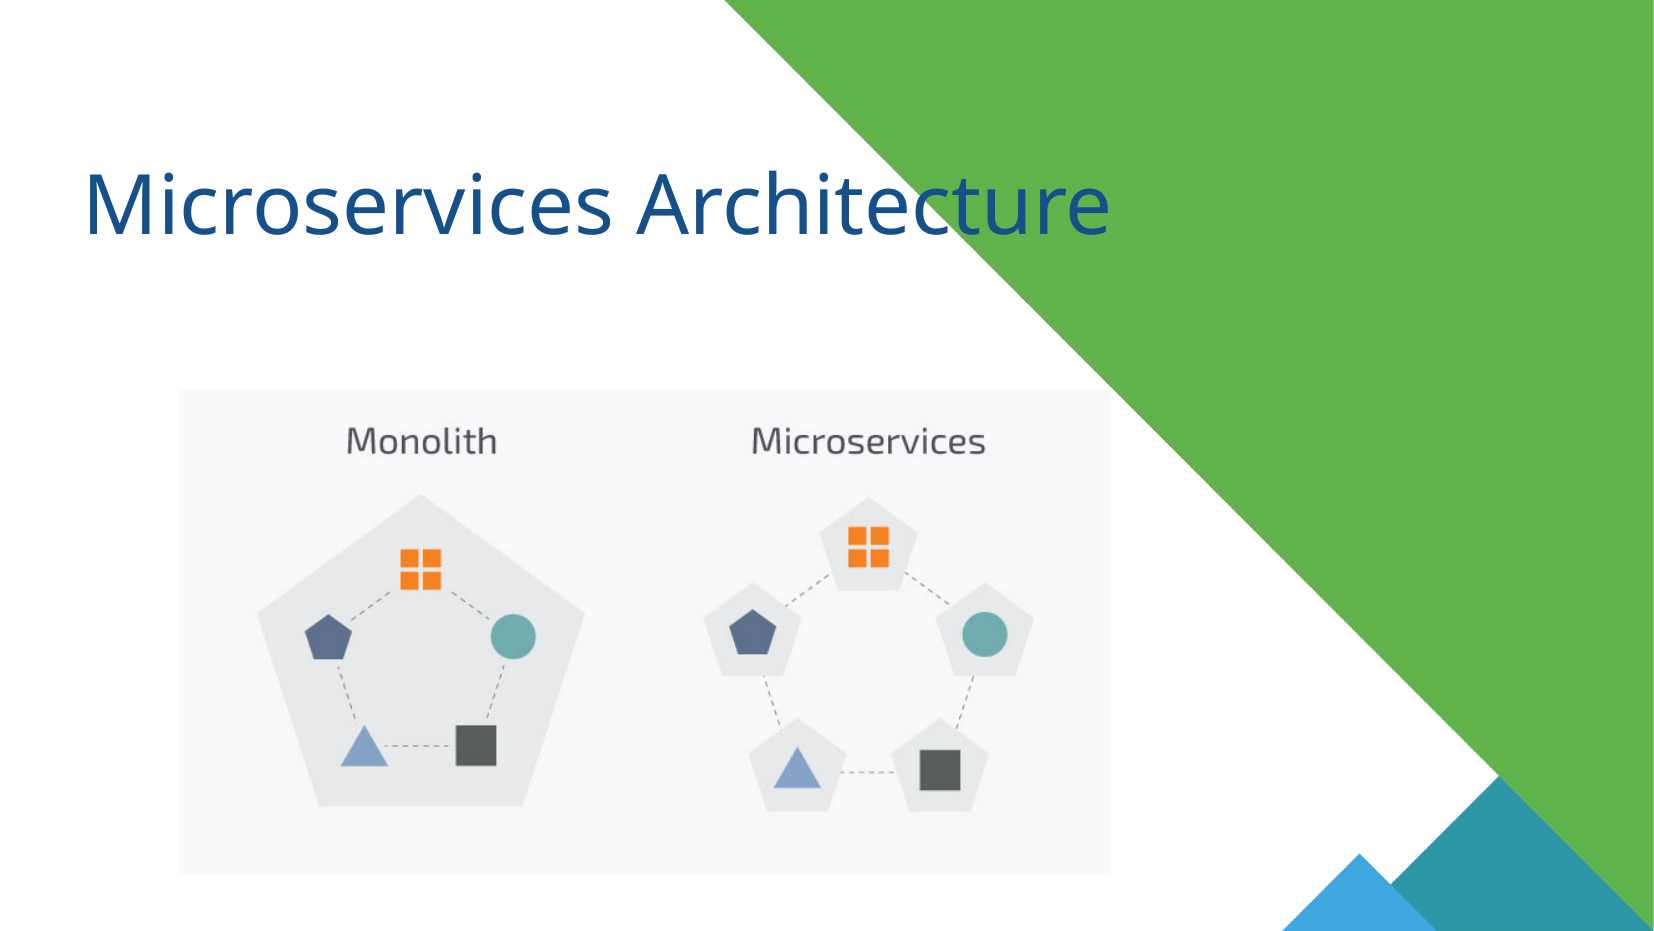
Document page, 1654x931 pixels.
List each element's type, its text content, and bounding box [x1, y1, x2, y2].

title Microservices Architecture [82, 58, 1571, 346]
picture [0, 0, 1654, 931]
